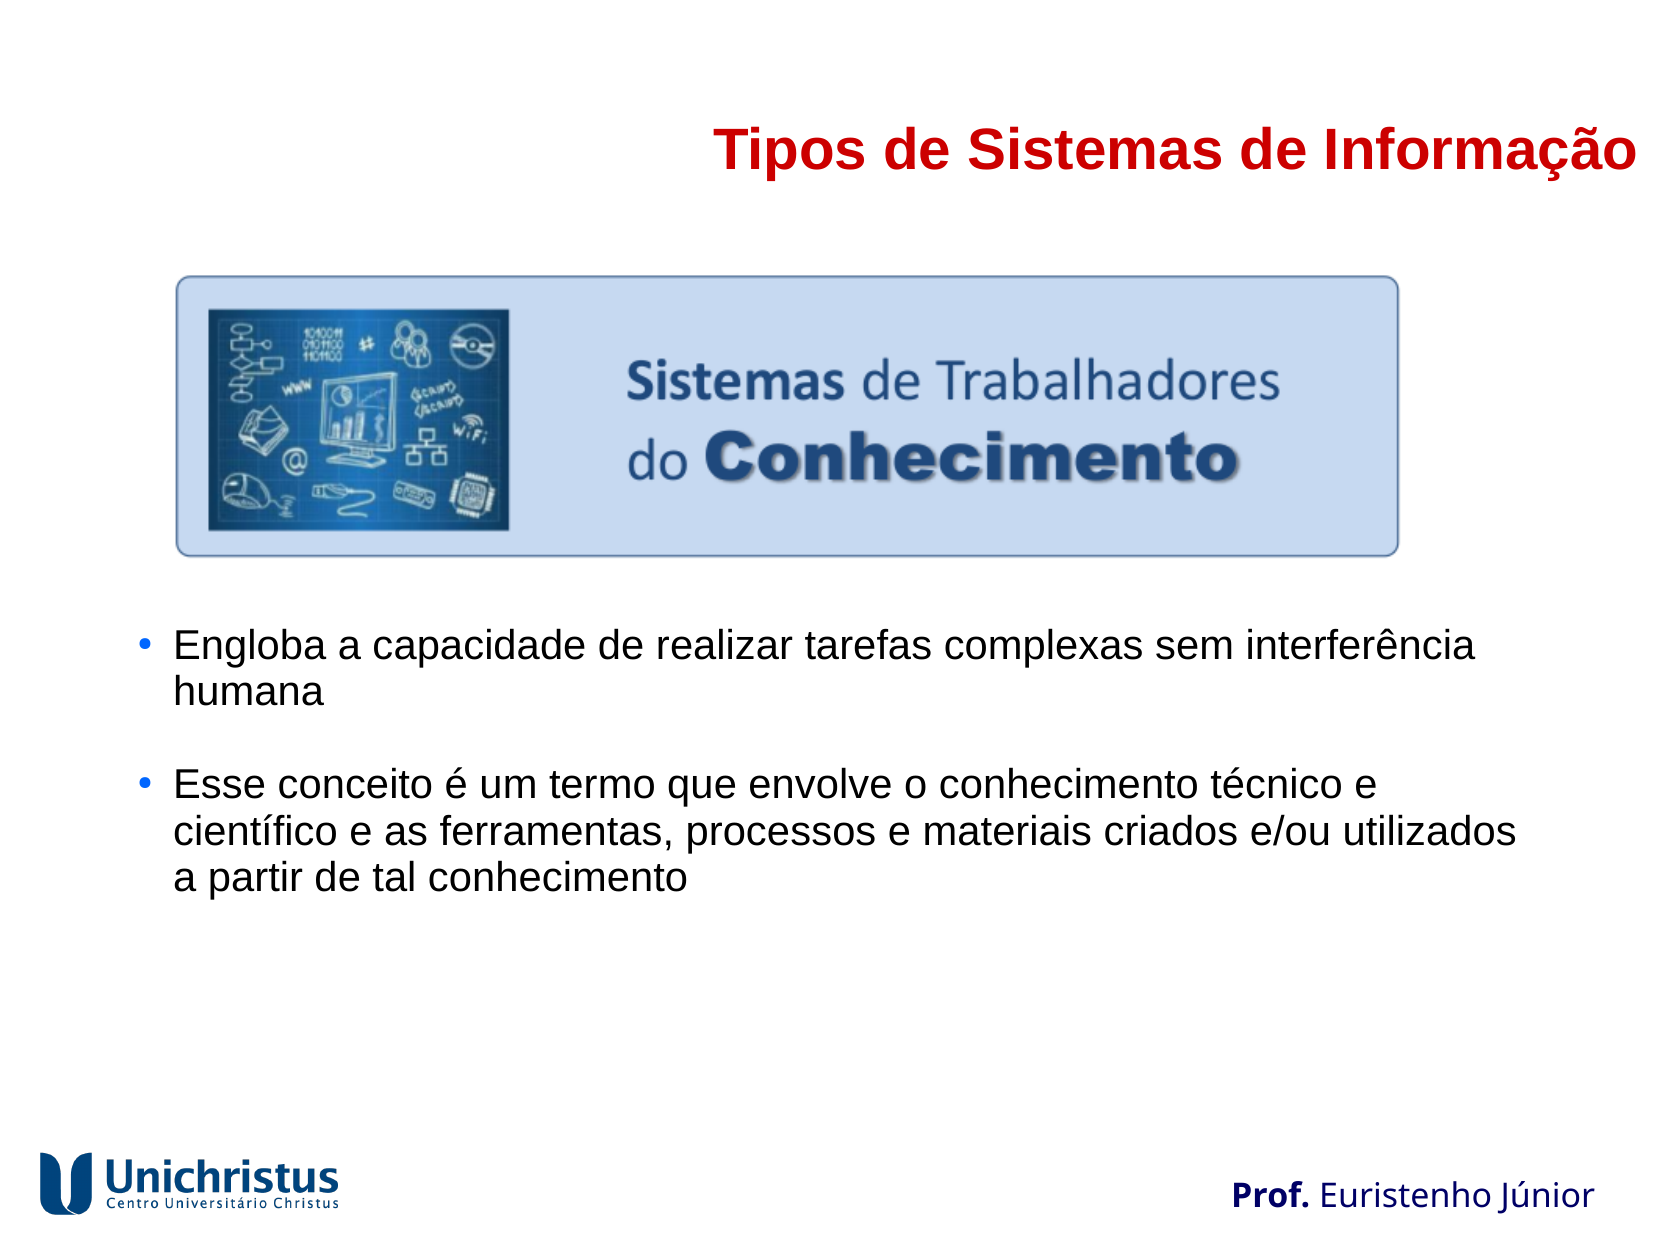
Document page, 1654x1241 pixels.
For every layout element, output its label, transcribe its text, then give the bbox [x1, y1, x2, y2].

text_box Prof. Euristenho Júnior [1216, 1163, 1654, 1224]
picture [165, 271, 1405, 563]
picture [35, 1149, 343, 1217]
text_box Engloba a capacidade de realizar tarefas complexas sem interferência humana Esse conceito é um termo que envolve o conhecimento técnico e científico e as ferramentas, processos e materiais criados e/ou utilizados a partir de tal conhecimento [122, 614, 1548, 955]
text_box Tipos de Sistemas de Informação [698, 109, 1654, 189]
